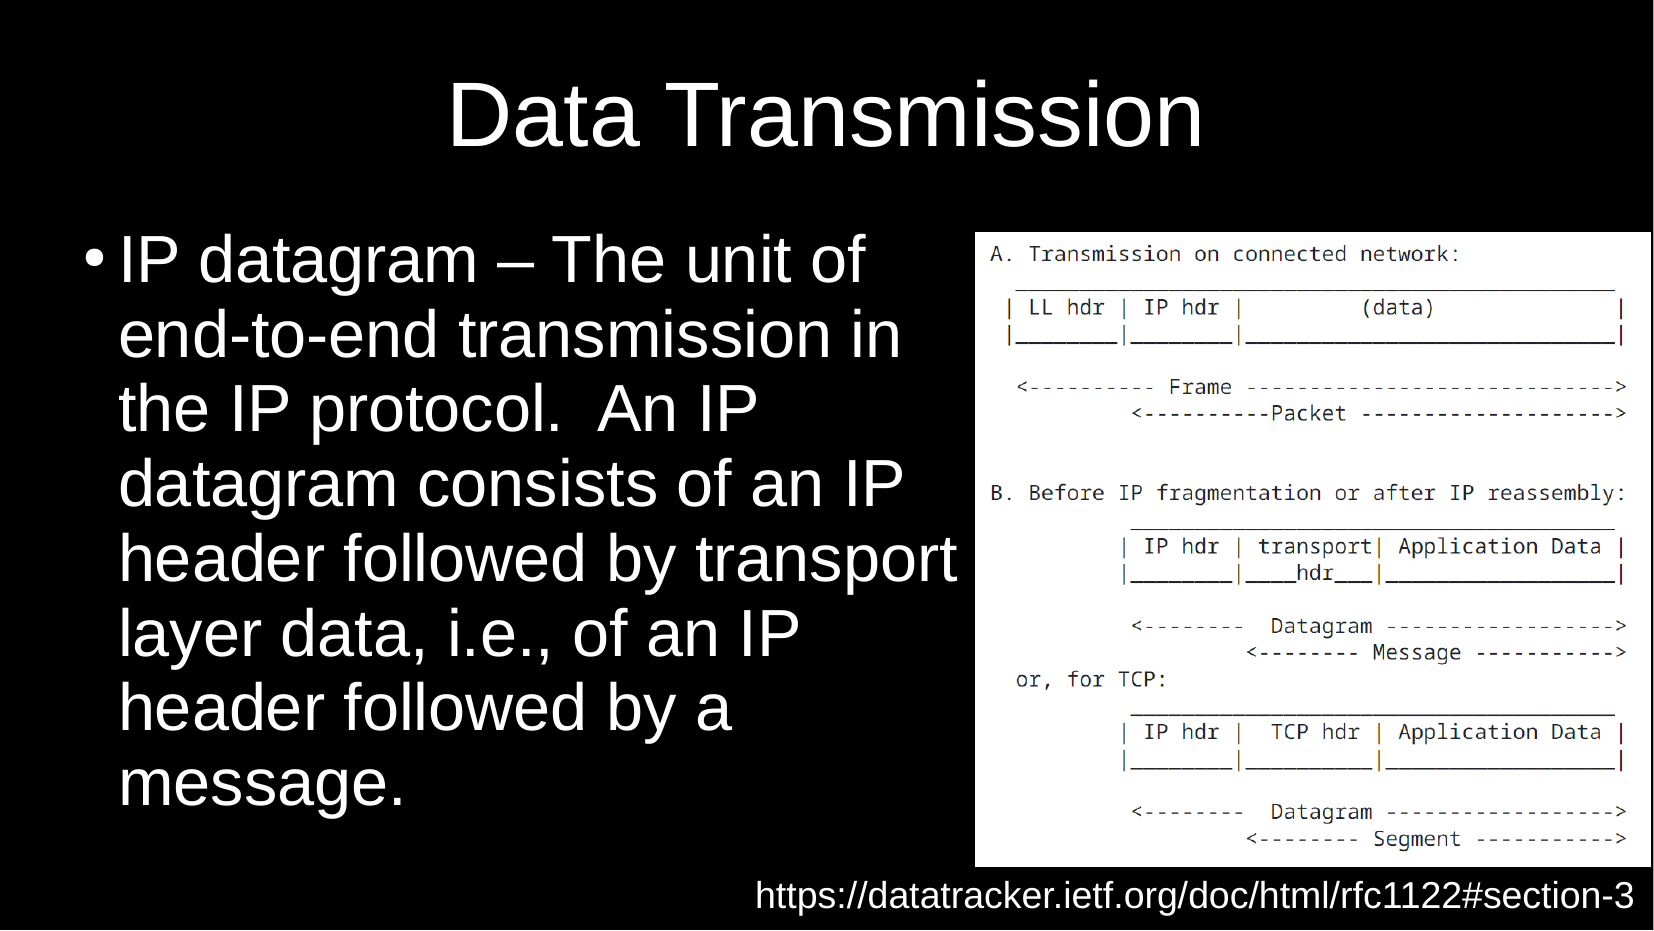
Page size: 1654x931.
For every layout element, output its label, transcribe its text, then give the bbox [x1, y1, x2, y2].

text_box https://datatracker.ietf.org/doc/html/rfc1122#section-3 [740, 866, 1651, 924]
title Data Transmission [82, 37, 1571, 193]
picture [975, 232, 1651, 866]
subtitle IP datagram – The unit of end-to-end transmission in the IP protocol. An IP datagram consists of an IP header followed by transport layer data, i.e., of an IP header followed by a message. [82, 221, 976, 895]
